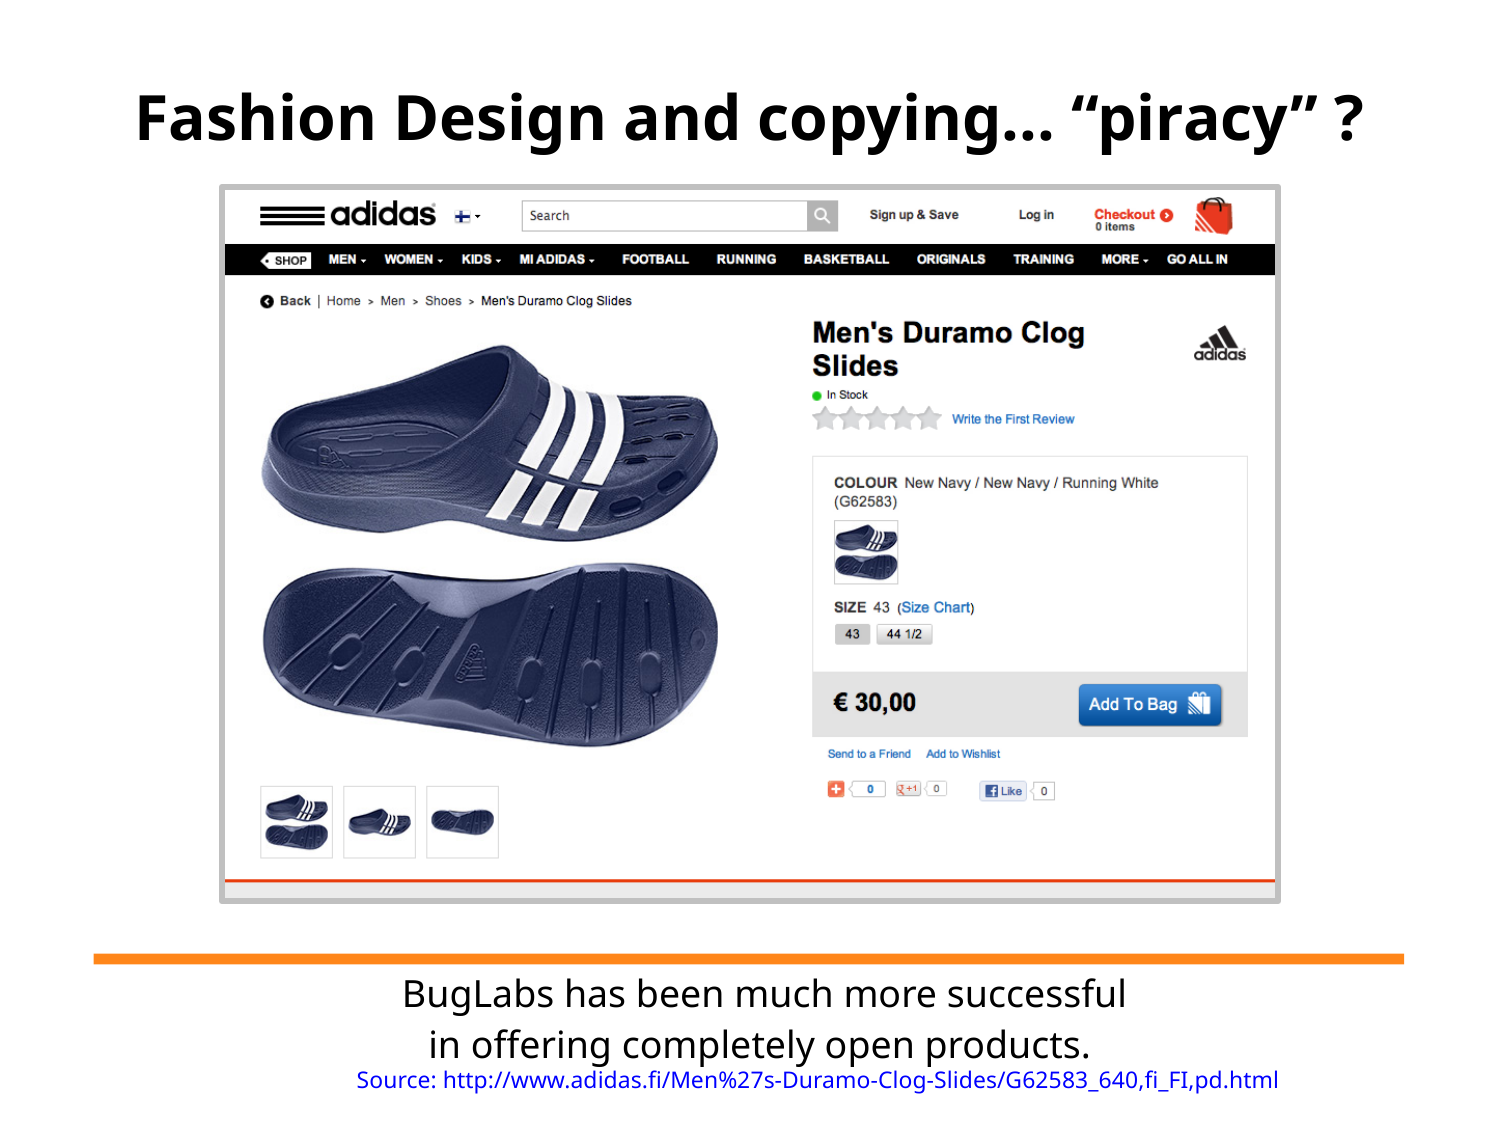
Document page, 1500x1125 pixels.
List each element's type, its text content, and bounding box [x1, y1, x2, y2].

text_box BugLabs has been much more successful in offering completely open products. [382, 960, 1148, 1056]
title Fashion Design and copying... “piracy” ? [75, 44, 1426, 188]
text_box Source: http://www.adidas.fi/Men%27s-Duramo-Clog-Slides/G62583_640,fi_FI,pd.html [341, 1056, 1159, 1098]
picture [0, 0, 1500, 1125]
